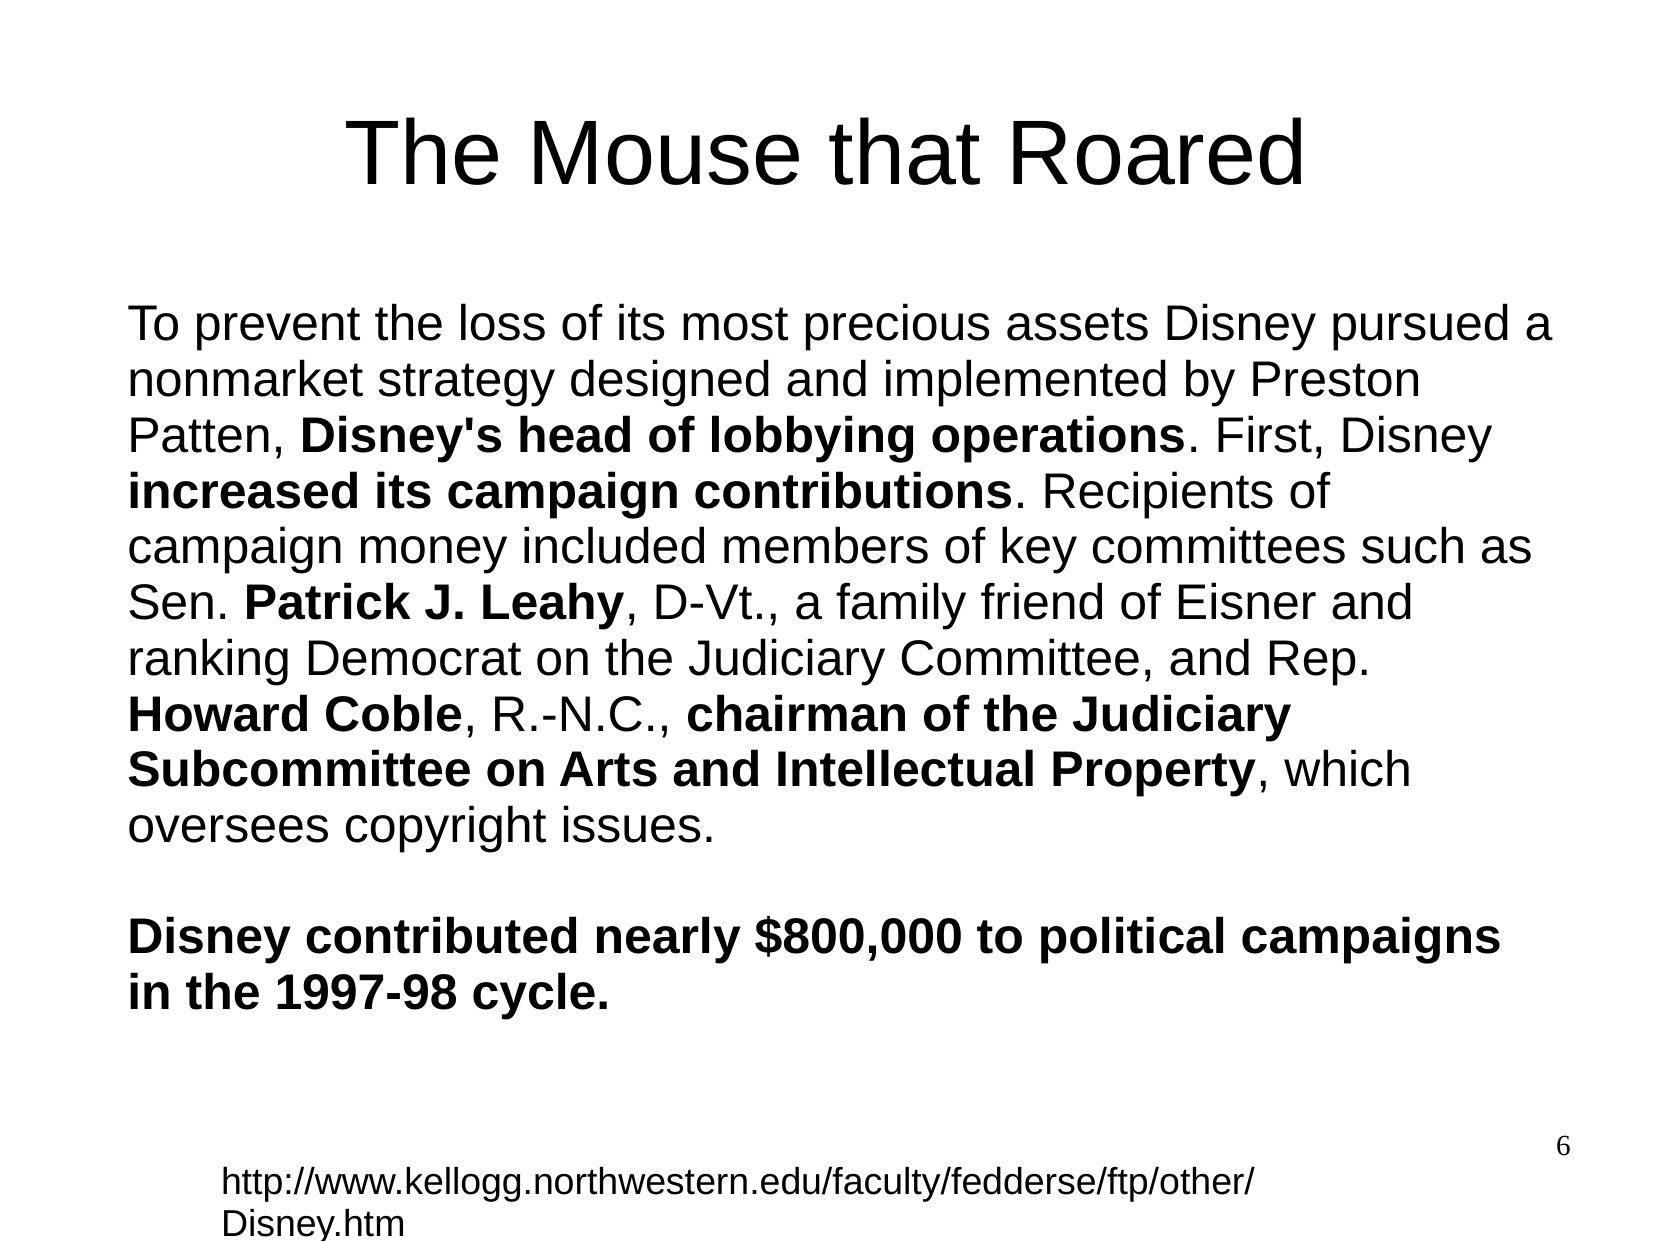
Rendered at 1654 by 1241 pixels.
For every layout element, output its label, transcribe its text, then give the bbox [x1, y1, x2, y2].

text_box http://www.kellogg.northwestern.edu/faculty/fedderse/ftp/other/Disney.htm [206, 1152, 1451, 1210]
text_box To prevent the loss of its most precious assets Disney pursued a nonmarket strategy designed and implemented by Preston Patten, Disney's head of lobbying operations. First, Disney increased its campaign contributions. Recipients of campaign money included members of key committees such as Sen. Patrick J. Leahy, D-Vt., a family friend of Eisner and ranking Democrat on the Judiciary Committee, and Rep. Howard Coble, R.-N.C., chairman of the Judiciary Subcommittee on Arts and Intellectual Property, which oversees copyright issues. Disney contributed nearly $800,000 to political campaigns in the 1997-98 cycle. [112, 288, 1576, 1038]
title The Mouse that Roared [82, 49, 1571, 257]
